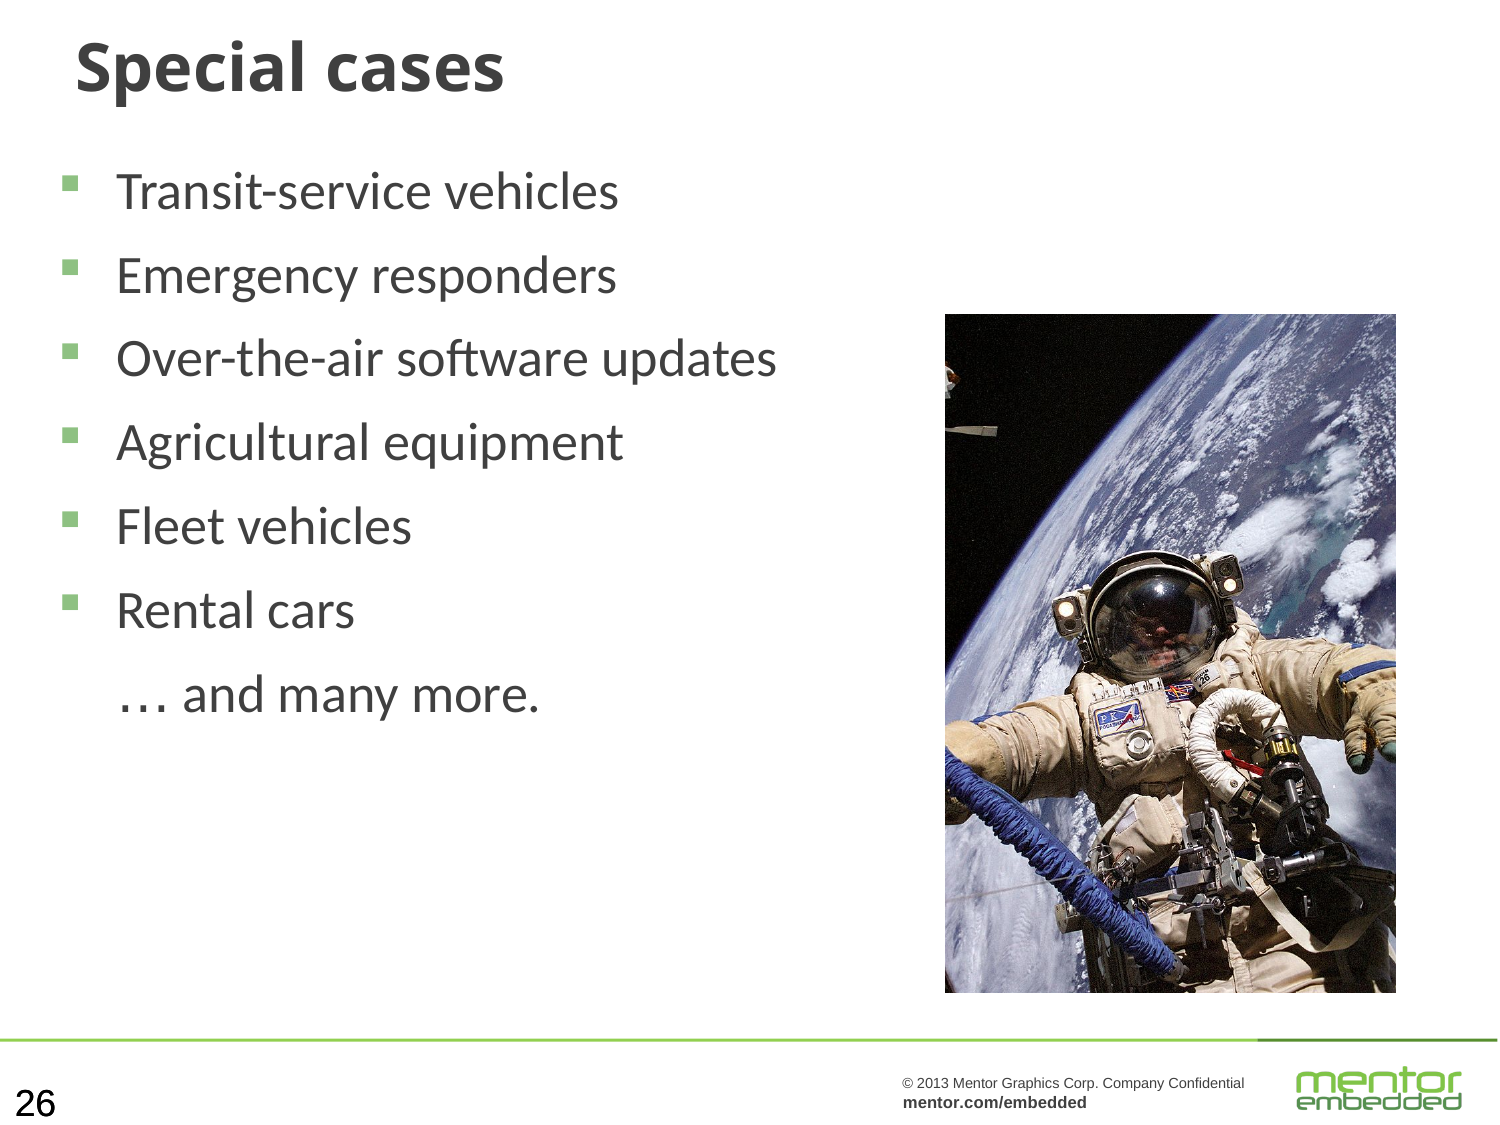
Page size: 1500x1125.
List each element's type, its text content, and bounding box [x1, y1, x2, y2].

list Transit-service vehicles Emergency responders Over-the-air software updates Agricultural equipment Fleet vehicles Rental cars … and many more. [0, 147, 1486, 1036]
picture [1292, 1062, 1464, 1114]
picture [945, 314, 1396, 994]
title Special cases [0, 0, 1500, 113]
